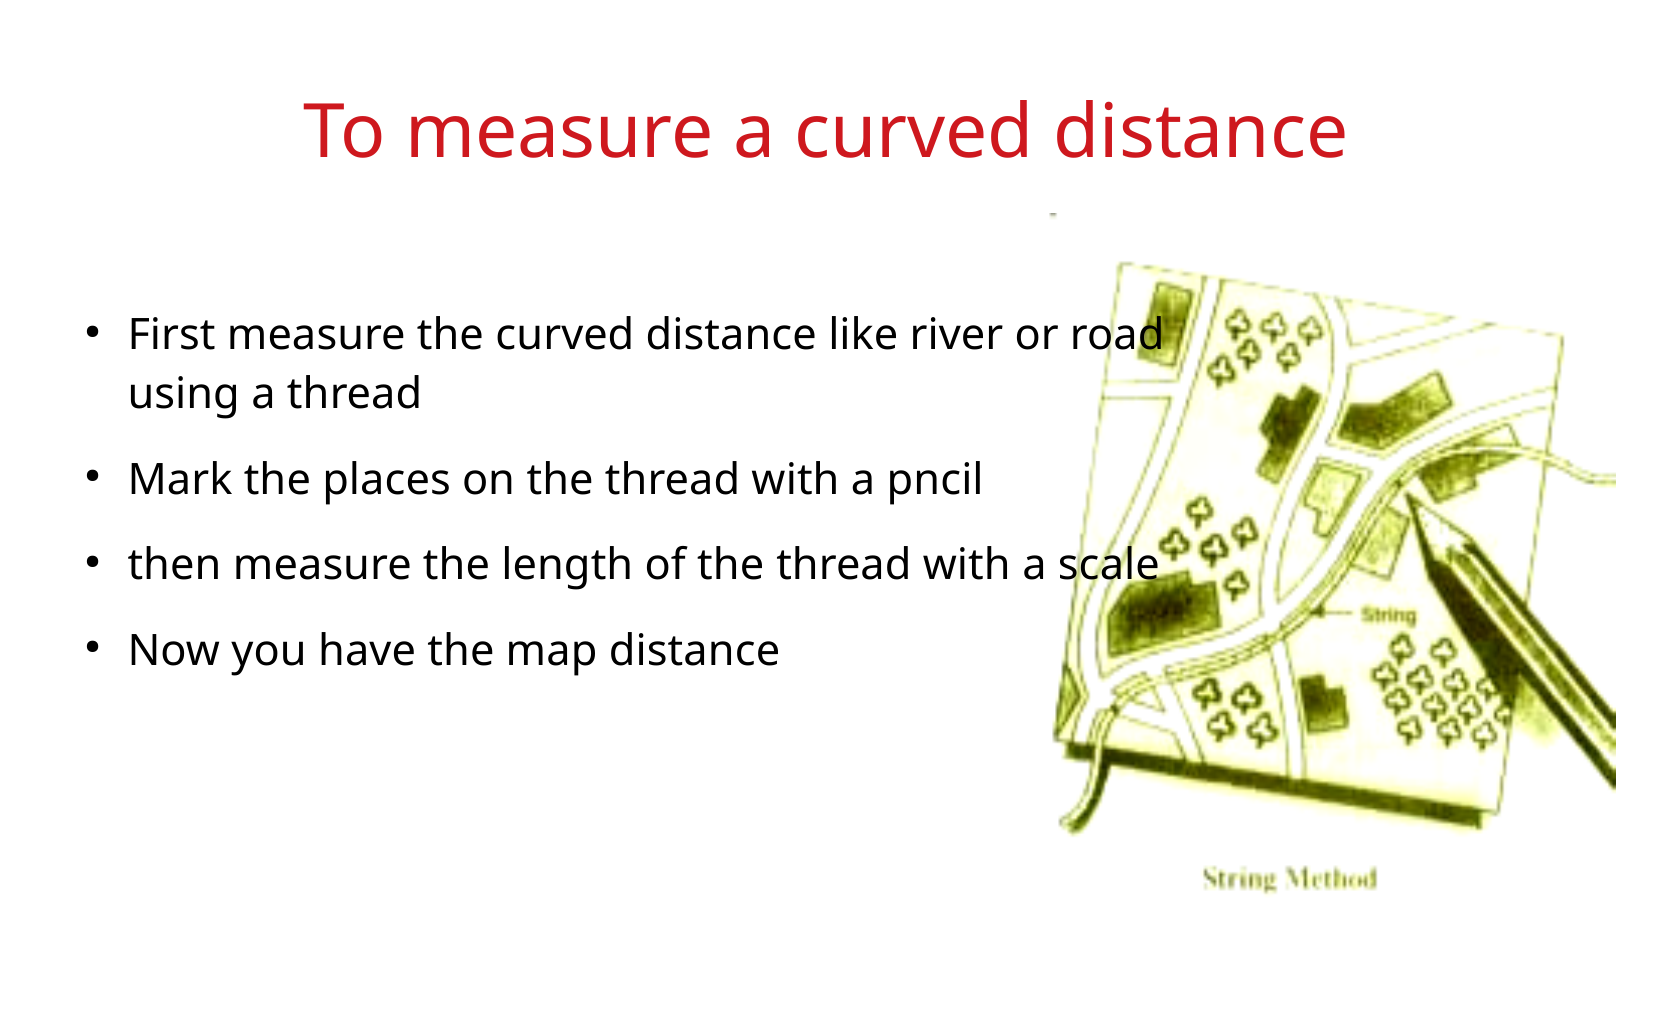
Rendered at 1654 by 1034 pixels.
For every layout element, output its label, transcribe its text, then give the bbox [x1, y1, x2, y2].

picture [1039, 213, 1616, 901]
title To measure a curved distance‍ [82, 64, 1571, 191]
list First measure the curved distance like river or road using a thread Mark the places on the thread with a pncil then measure the length of the thread with a scale Now you have the map distance [70, 303, 1170, 697]
